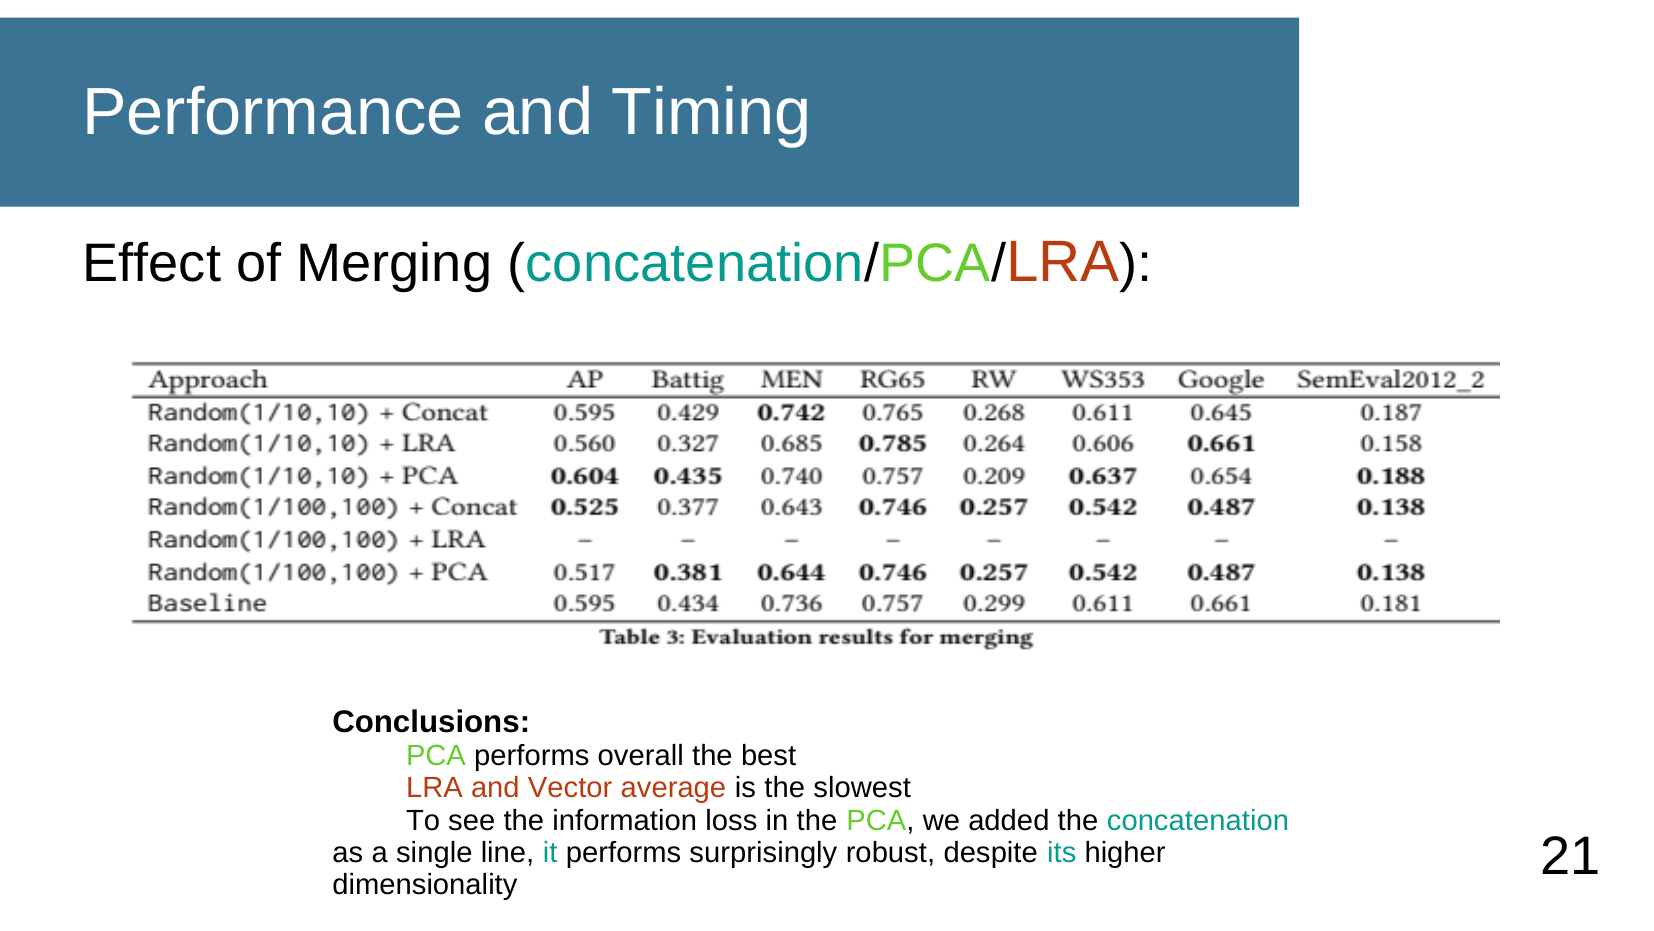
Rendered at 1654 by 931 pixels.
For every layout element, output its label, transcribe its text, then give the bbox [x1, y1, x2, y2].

list Effect of Merging (concatenation/PCA/LRA): [82, 224, 1571, 764]
title Performance and Timing [82, 35, 1234, 189]
text_box Conclusions: PCA performs overall the best LRA and Vector average is the slowest To see the information loss in the PCA, we added the concatenation as a single line, it performs surprisingly robust, despite its higher dimensionality [317, 696, 1341, 879]
picture [124, 348, 1501, 664]
